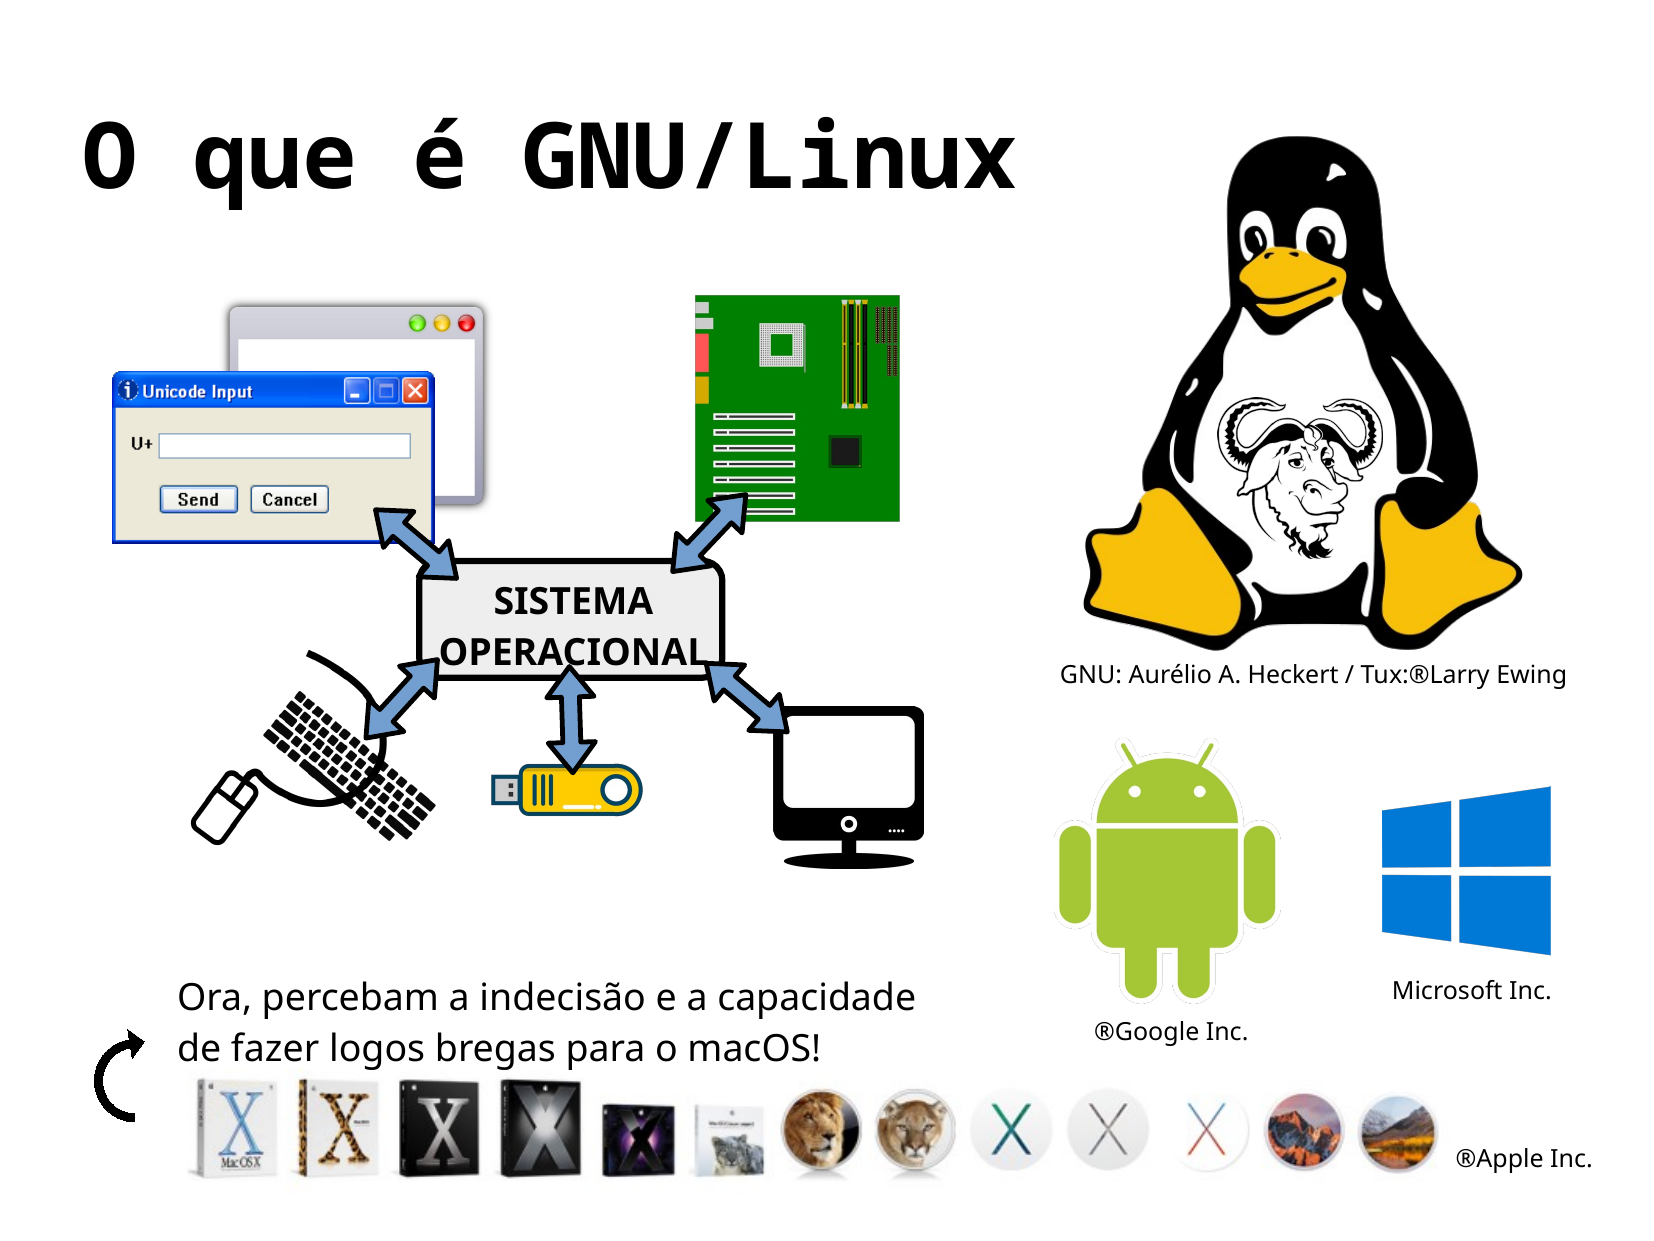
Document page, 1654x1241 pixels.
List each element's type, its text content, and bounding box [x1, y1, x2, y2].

picture [489, 690, 644, 889]
picture [1382, 786, 1552, 956]
text_box Ora, percebam a indecisão e a capacidade de fazer logos bregas para o macOS! [162, 962, 876, 1068]
text_box [365, 659, 438, 739]
picture [112, 253, 502, 550]
picture [183, 643, 443, 851]
text_box SISTEMA OPERACIONAL [423, 566, 718, 672]
text_box [94, 1029, 145, 1122]
picture [1041, 88, 1565, 699]
text_box [443, 568, 788, 773]
picture [495, 779, 517, 801]
picture [187, 1069, 1453, 1199]
text_box Microsoft Inc. [1377, 965, 1557, 1010]
picture [1053, 737, 1281, 1004]
title O que é GNU/Linux [82, 49, 1571, 257]
text_box ®Google Inc. [1079, 1006, 1254, 1052]
picture [690, 290, 904, 526]
text_box [375, 494, 746, 643]
text_box ®Apple Inc. [1440, 1133, 1601, 1179]
picture [773, 706, 924, 869]
